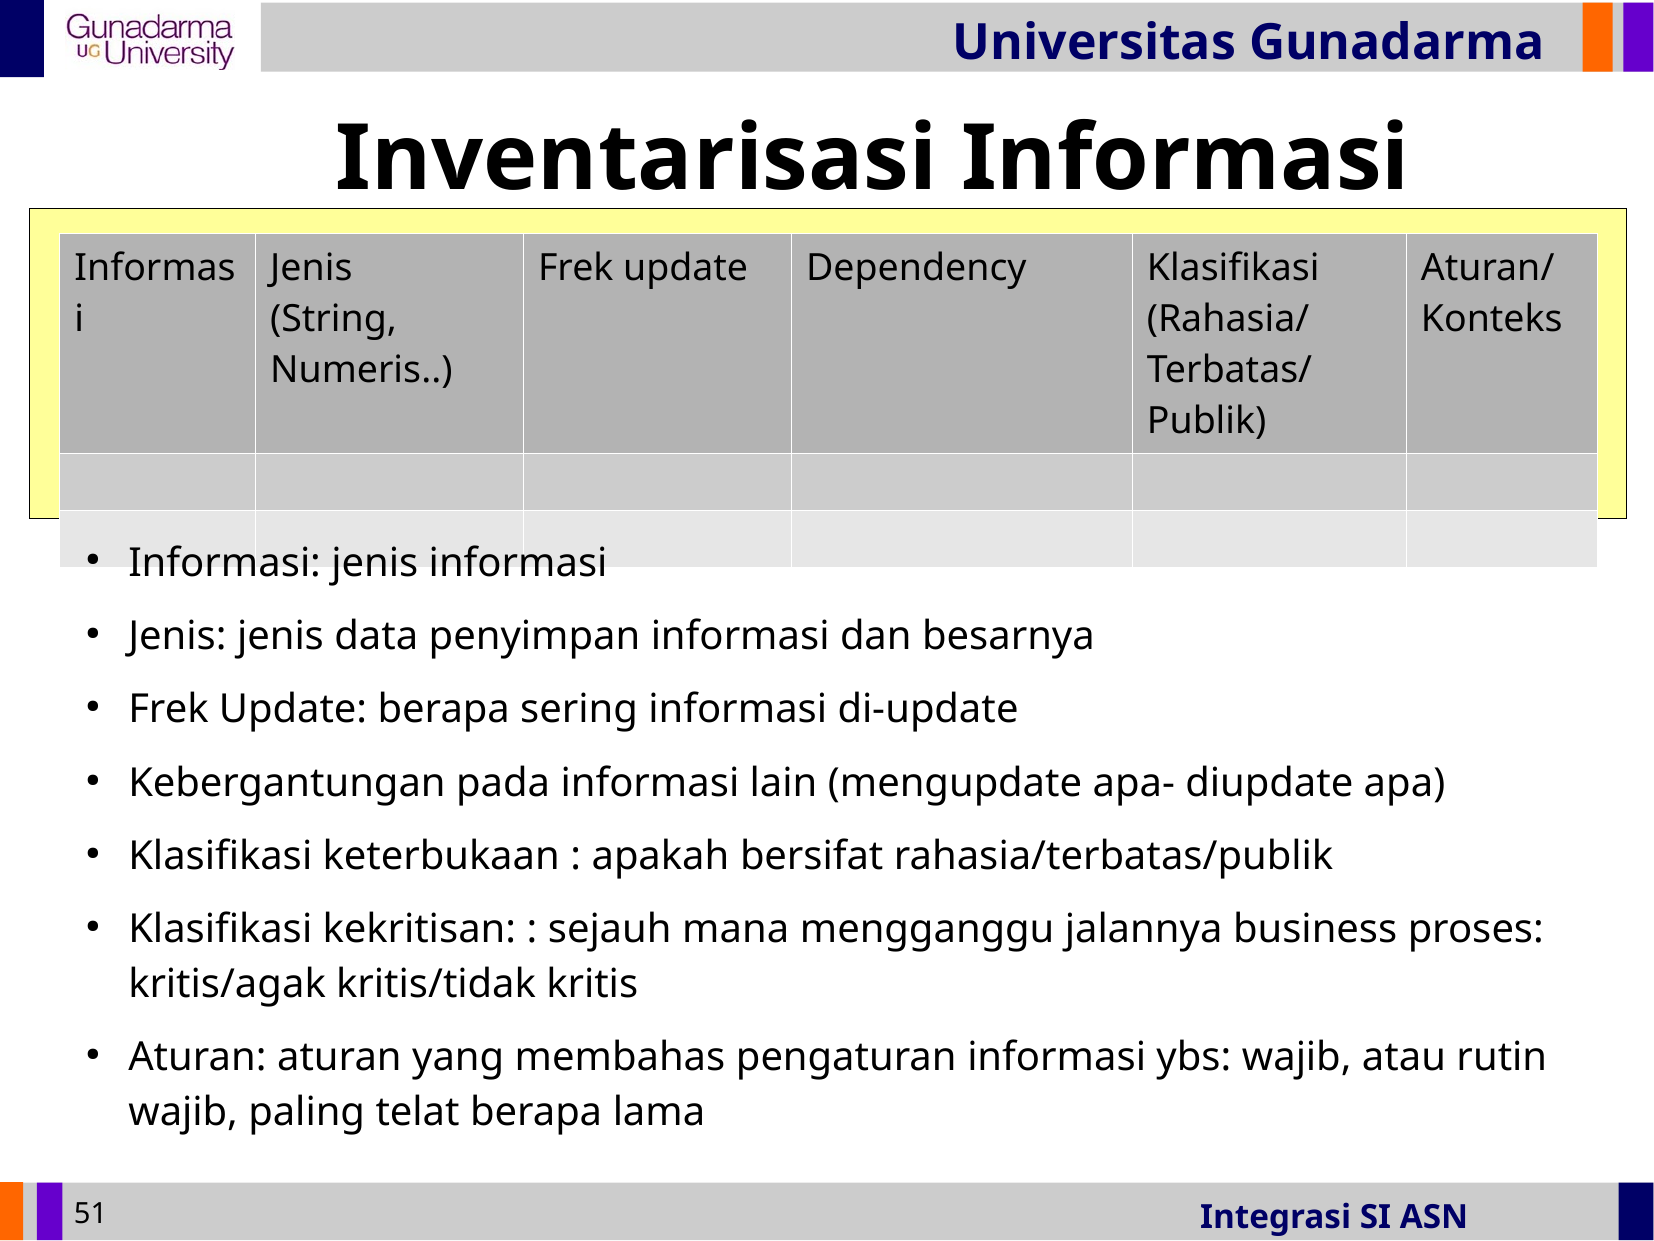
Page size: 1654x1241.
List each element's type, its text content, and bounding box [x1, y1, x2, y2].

table_cell [1133, 454, 1406, 510]
table_header Dependency [792, 234, 1132, 453]
picture [65, 0, 235, 70]
table_header Aturan/Konteks [1407, 234, 1597, 453]
table_cell [1407, 511, 1597, 533]
table_cell [792, 511, 1132, 533]
table_cell [1407, 454, 1597, 510]
table_header Klasifikasi (Rahasia/Terbatas/Publik) [1133, 234, 1406, 453]
table_cell [524, 511, 791, 533]
table_cell [1133, 511, 1406, 533]
table_header Jenis (String, Numeris..) [256, 234, 523, 453]
text_box [29, 208, 116, 519]
title Inventarisasi Informasi [116, 49, 1630, 258]
table_cell [256, 454, 523, 510]
text_box [1598, 258, 1627, 519]
table_cell [60, 454, 255, 510]
list Informasi: jenis informasi Jenis: jenis data penyimpan informasi dan besarnya Frek Update: berapa sering informasi di-update Kebergantungan pada informasi lain (mengupdate apa- diupdate apa) Klasifikasi keterbukaan : apakah bersifat rahasia/terbatas/publik Klasifikasi kekritisan: : sejauh mana mengganggu jalannya business proses: kritis/agak kritis/tidak kritis Aturan: aturan yang membahas pengaturan informasi ybs: wajib, atau rutin wajib, paling telat berapa lama [15, 533, 1640, 1141]
table_cell [792, 454, 1132, 510]
table_header Informasi [60, 234, 255, 453]
table_header Frek update [524, 234, 791, 453]
table_cell [256, 511, 523, 533]
table_cell [524, 454, 791, 510]
table_cell [60, 511, 255, 533]
